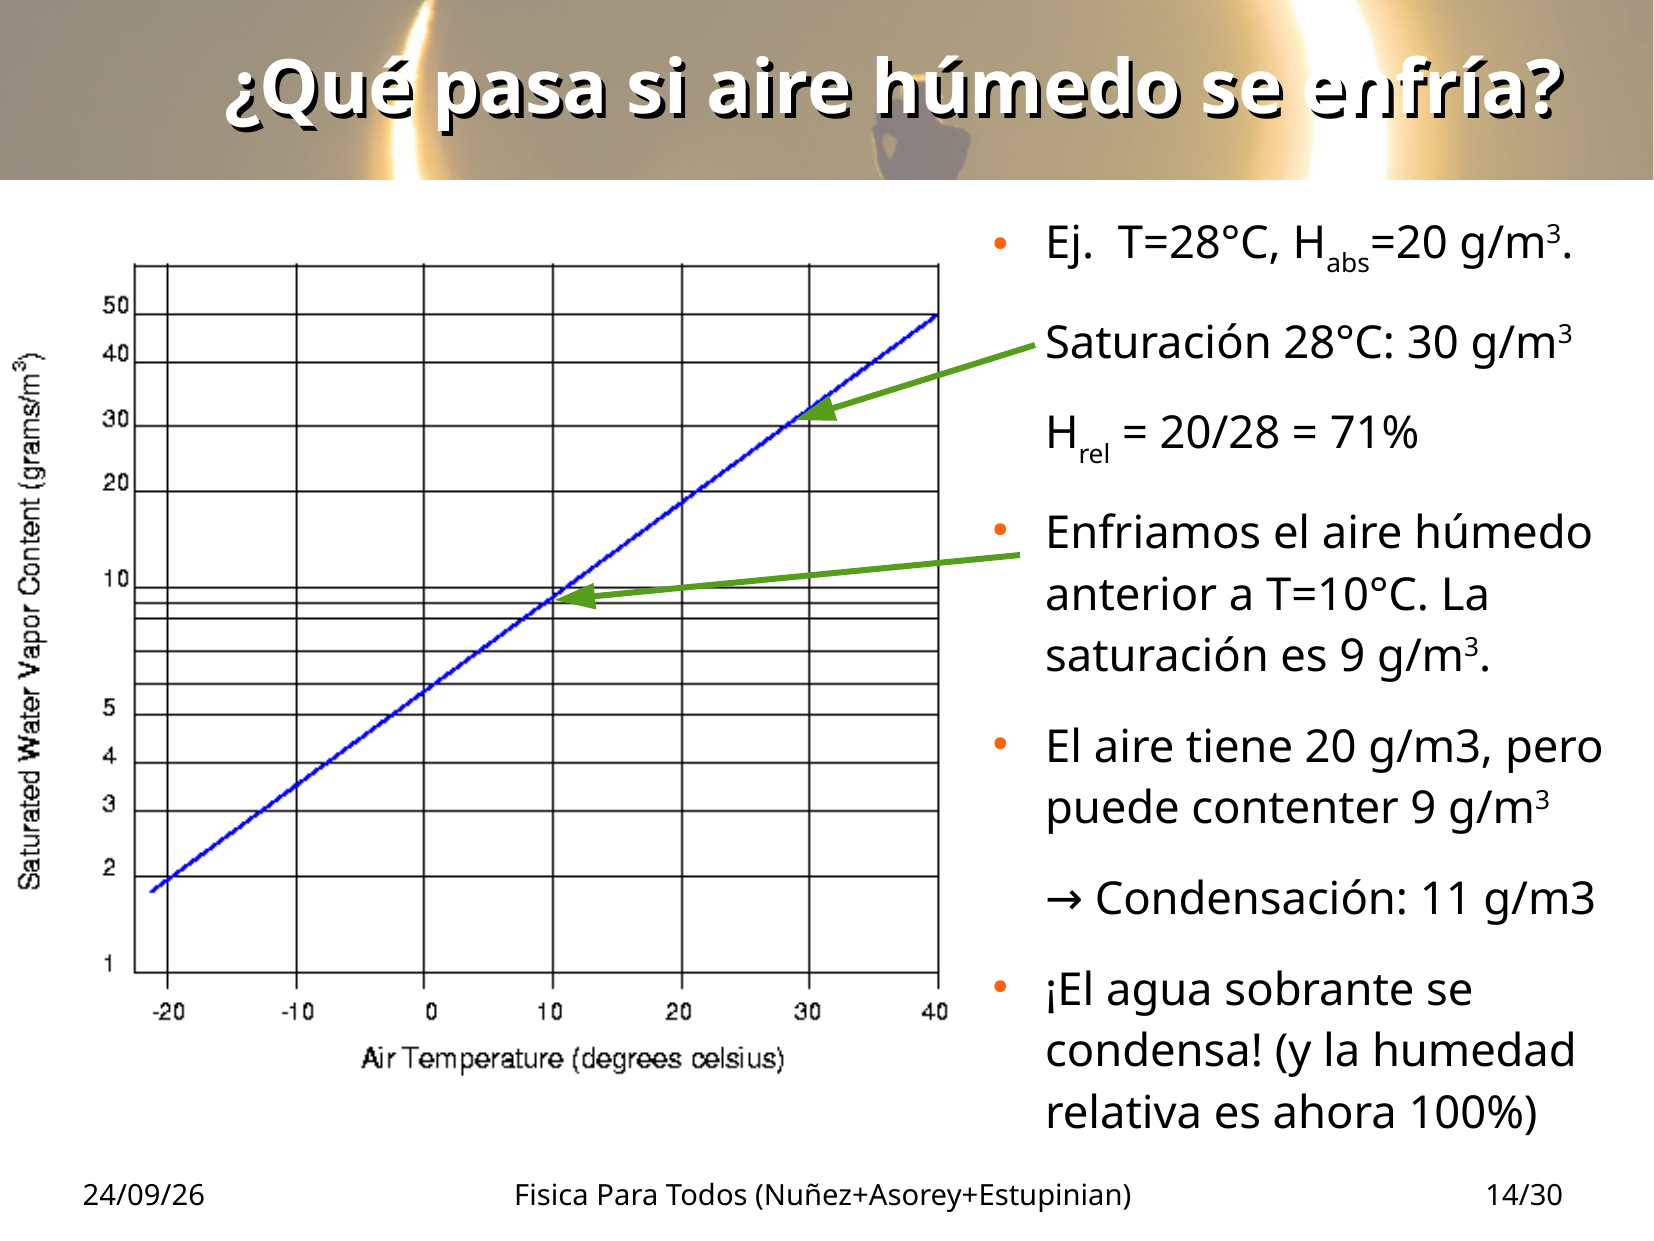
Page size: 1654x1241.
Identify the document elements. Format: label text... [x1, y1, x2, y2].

list Ej. T=28°C, Habs=20 g/m3. Saturación 28°C: 30 g/m3 Hrel = 20/28 = 71% Enfriamos el aire húmedo anterior a T=10°C. La saturación es 9 g/m3. El aire tiene 20 g/m3, pero puede contenter 9 g/m3 → Condensación: 11 g/m3 ¡El agua sobrante se condensa! (y la humedad relativa es ahora 100%) [975, 210, 1606, 1156]
picture [9, 258, 961, 1081]
picture [0, 0, 1654, 180]
title ¿Qué pasa si aire húmedo se enfría? [75, 19, 1564, 151]
